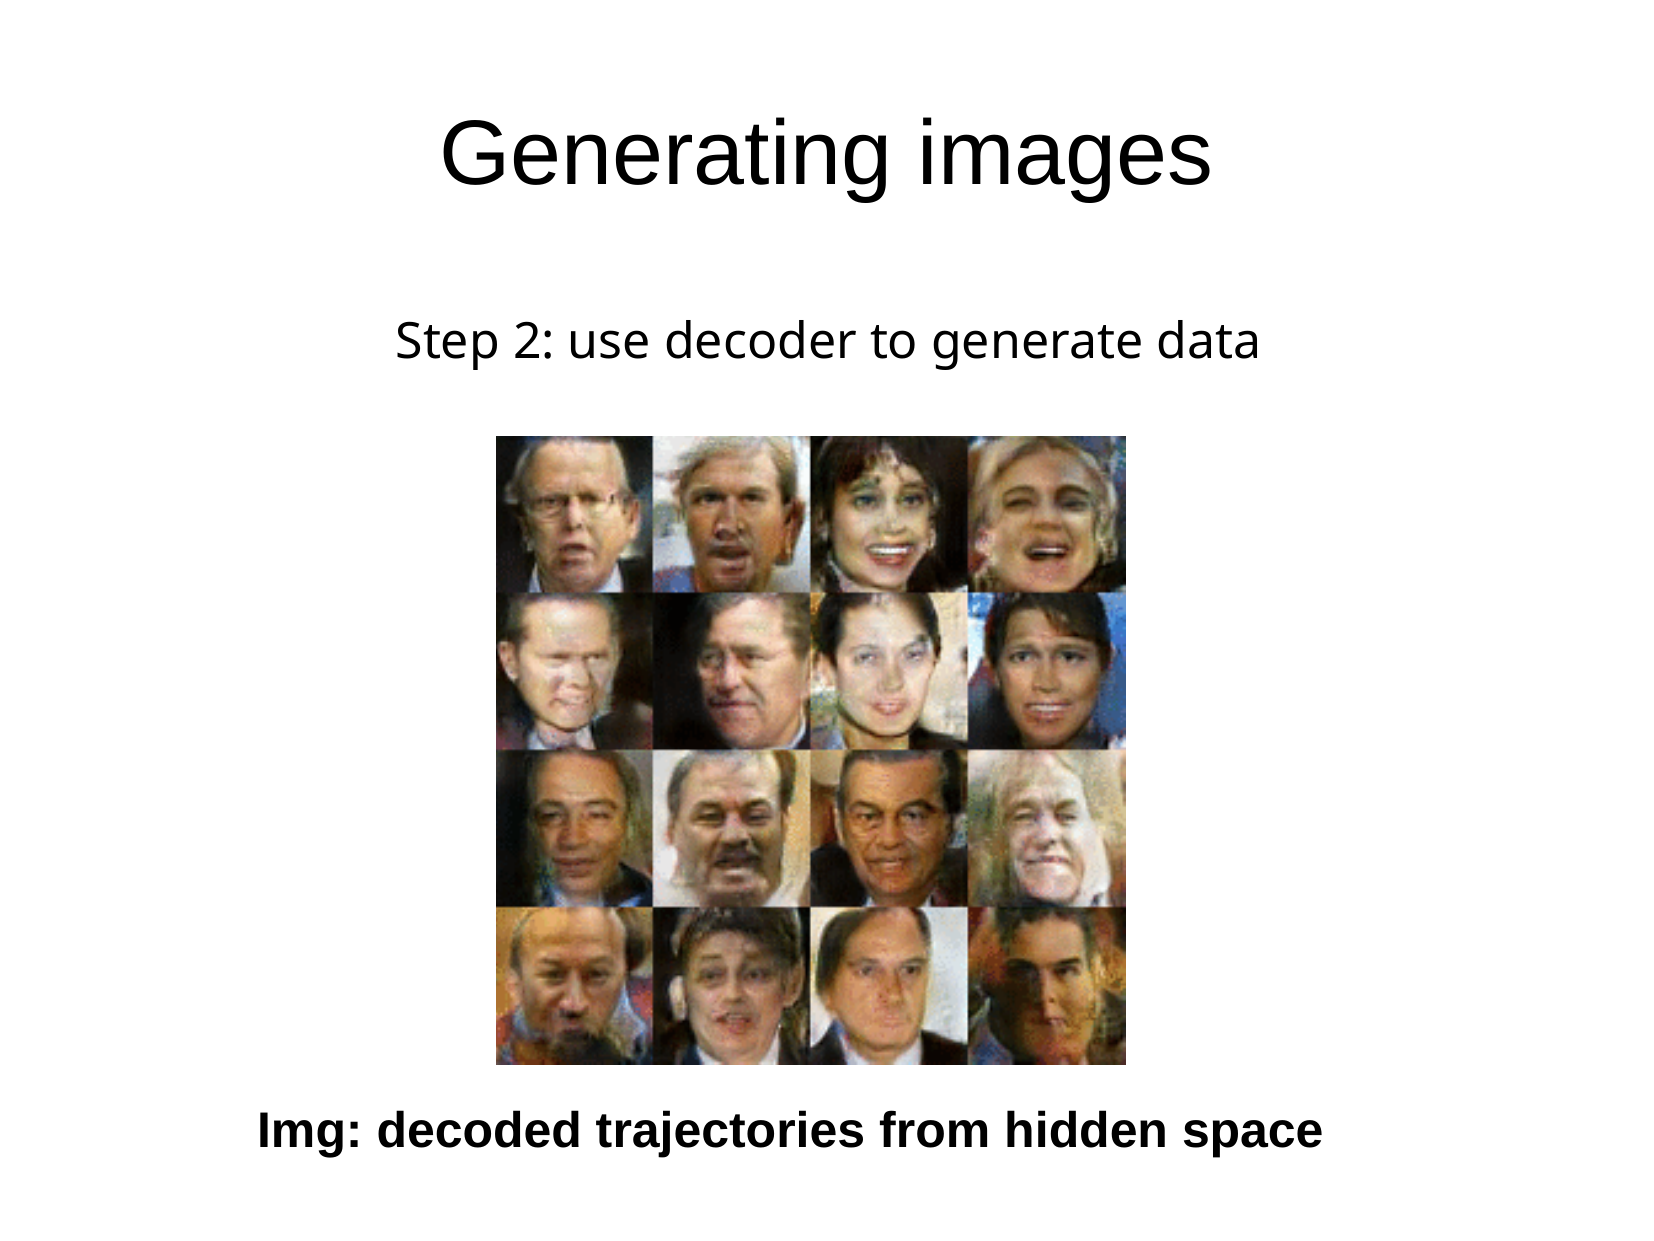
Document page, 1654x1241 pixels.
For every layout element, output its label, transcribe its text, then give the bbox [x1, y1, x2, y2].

picture [496, 436, 1126, 1065]
text_box Img: decoded trajectories from hidden space [242, 1095, 1340, 1167]
title Generating images [82, 49, 1571, 257]
text_box Step 2: use decoder to generate data [264, 300, 1393, 374]
